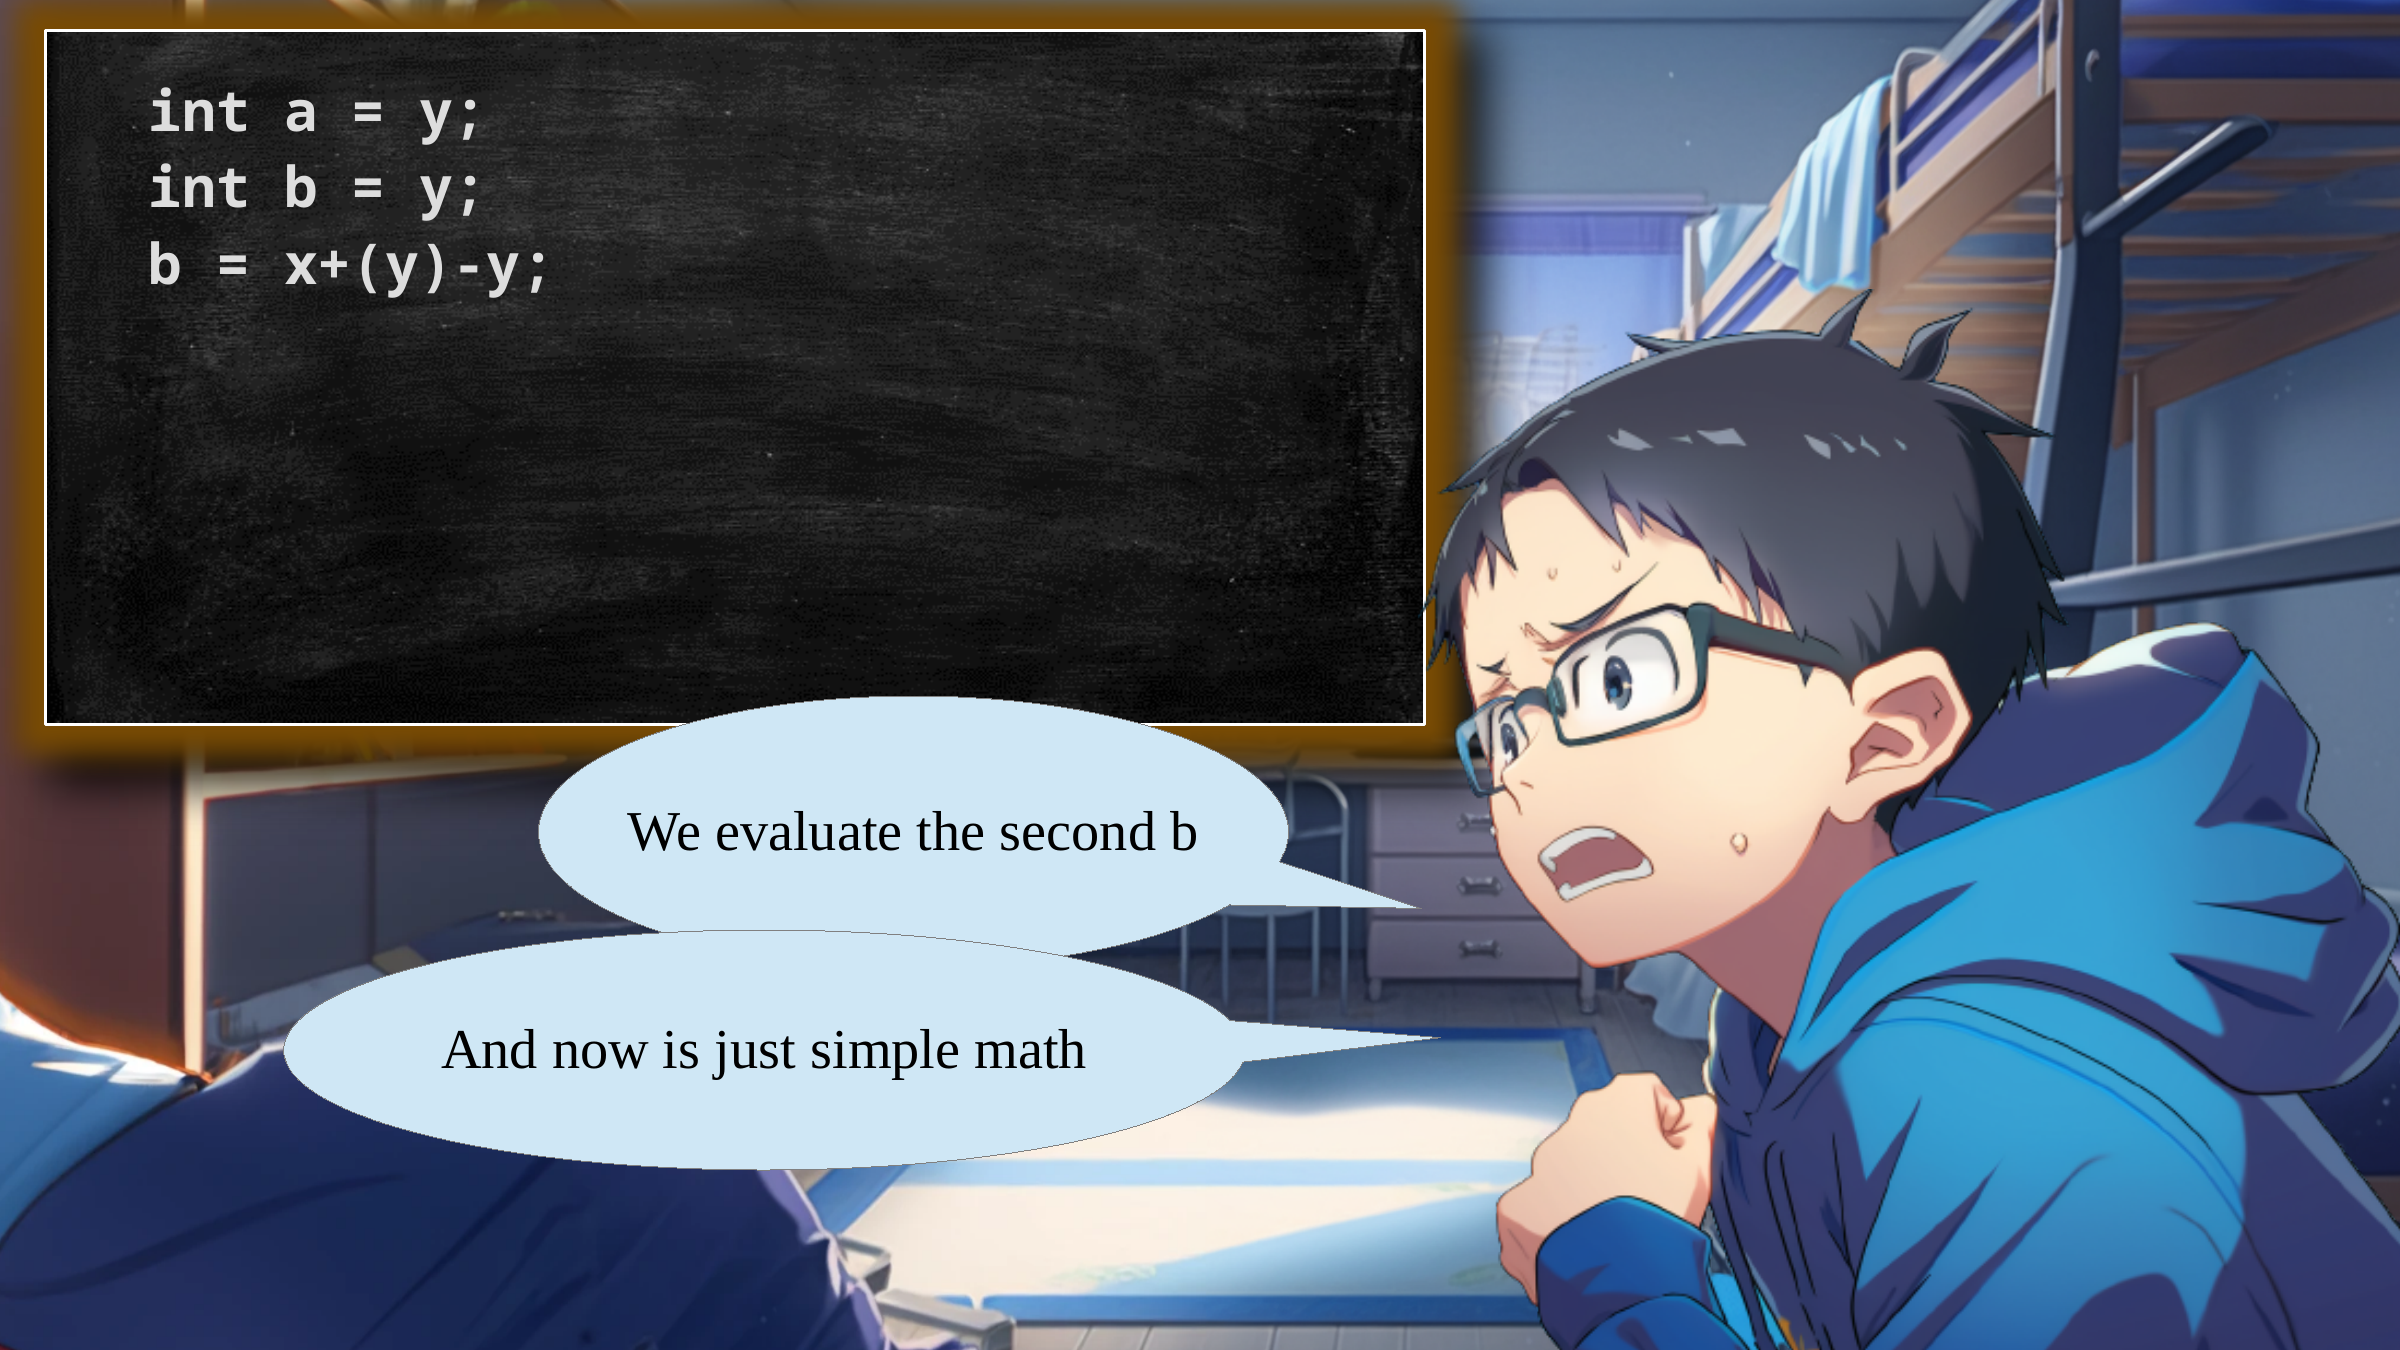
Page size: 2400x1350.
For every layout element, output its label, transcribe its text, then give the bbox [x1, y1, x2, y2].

picture [0, 0, 2400, 1350]
text_box int a = y; int b = y; b = x+(y)-y; [66, 63, 1379, 653]
text_box And now is just simple math [283, 930, 1441, 1171]
text_box We evaluate the second b [538, 696, 1320, 956]
